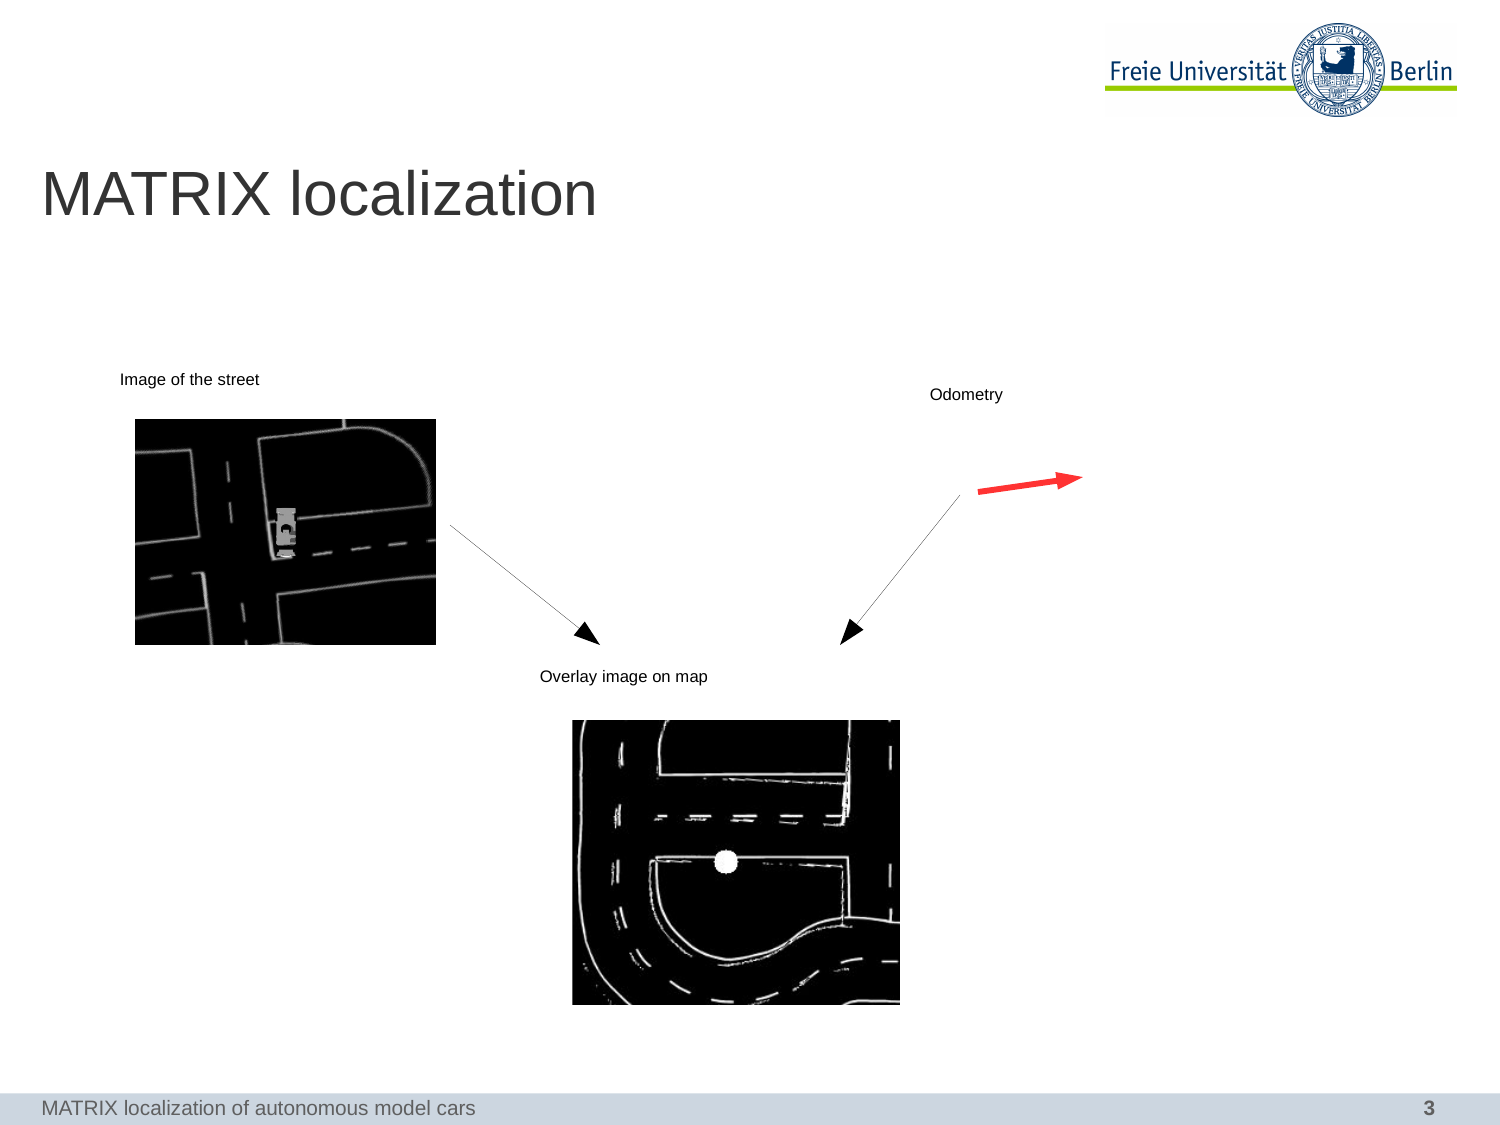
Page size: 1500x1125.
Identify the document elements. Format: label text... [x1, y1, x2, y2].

text_box Image of the street [105, 363, 481, 397]
text_box Odometry [915, 378, 1186, 412]
picture [572, 720, 901, 1005]
picture [135, 419, 436, 646]
picture [975, 472, 1083, 496]
footer MATRIX localization of autonomous model cars [41, 1087, 1022, 1125]
picture [1105, 23, 1457, 117]
title MATRIX localization [41, 155, 1459, 226]
text_box Overlay image on map [525, 660, 946, 706]
